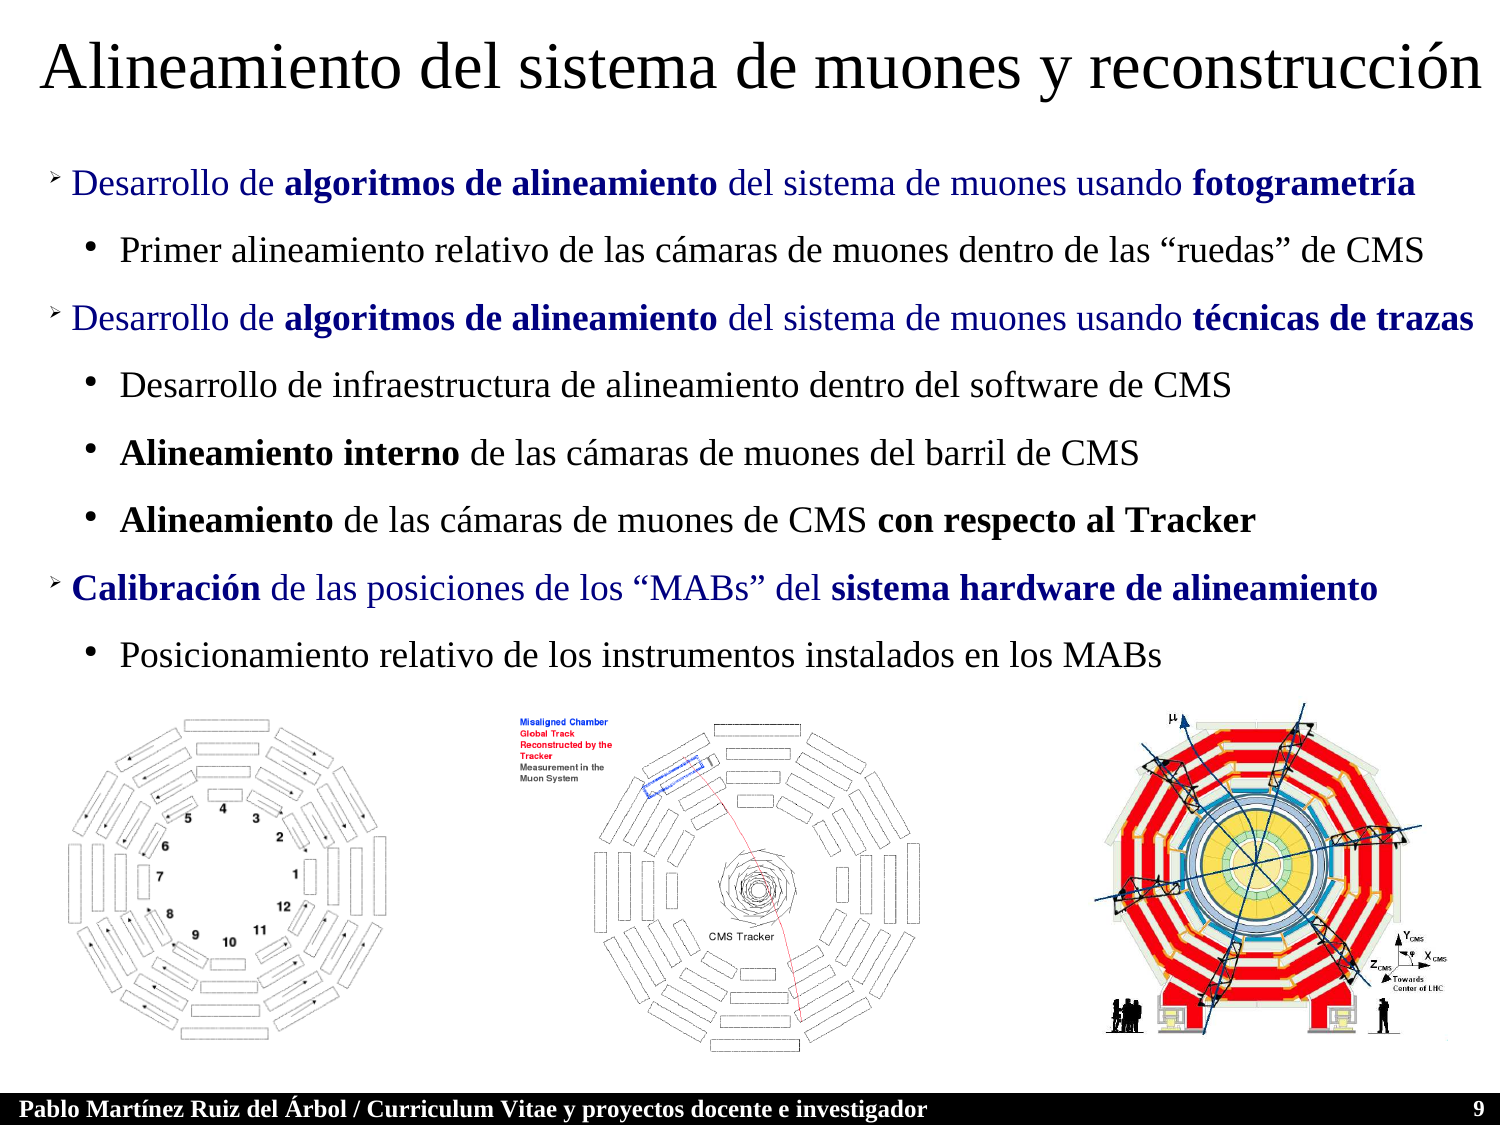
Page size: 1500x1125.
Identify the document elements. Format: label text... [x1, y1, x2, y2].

picture [33, 704, 408, 1051]
picture [1088, 696, 1448, 1041]
text_box Desarrollo de algoritmos de alineamiento del sistema de muones usando fotogrametría Primer alineamiento relativo de las cámaras de muones dentro de las “ruedas” de CMS Desarrollo de algoritmos de alineamiento del sistema de muones usando técnicas de trazas Desarrollo de infraestructura de alineamiento dentro del software de CMS Alineamiento interno de las cámaras de muones del barril de CMS Alineamiento de las cámaras de muones de CMS con respecto al Tracker Calibración de las posiciones de los “MABs” del sistema hardware de alineamiento Posicionamiento relativo de los instrumentos instalados en los MABs [29, 122, 1500, 865]
picture [511, 704, 934, 1066]
text_box Alineamiento del sistema de muones y reconstrucción [10, 12, 1500, 121]
